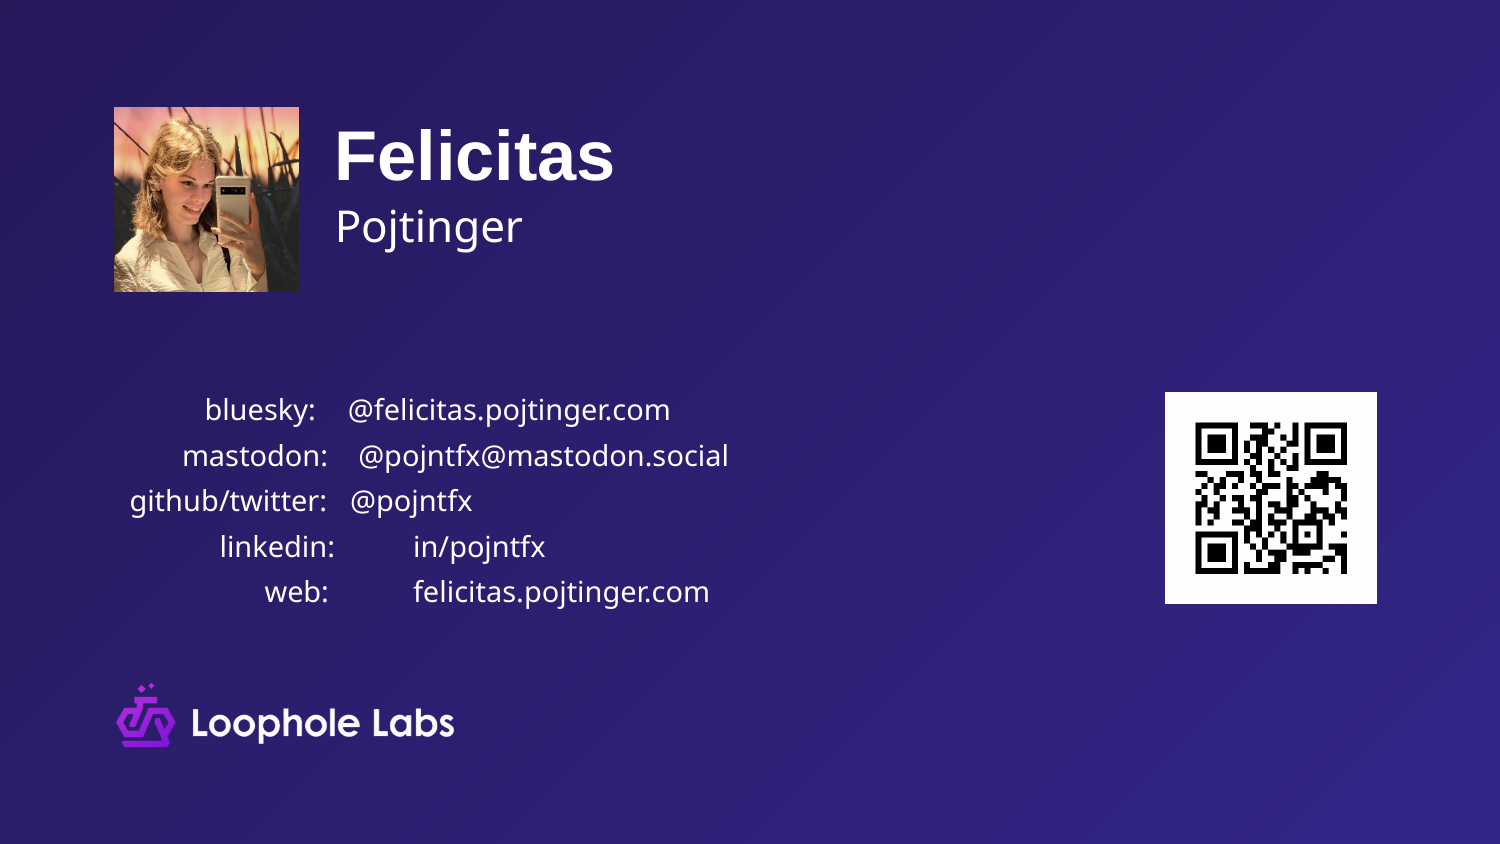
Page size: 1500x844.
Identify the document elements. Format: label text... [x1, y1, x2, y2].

picture [1165, 392, 1377, 604]
title Felicitas Pojtinger [319, 102, 662, 273]
picture [96, 661, 465, 773]
list bluesky: @felicitas.pojtinger.com mastodon: @pojntfx@mastodon.social github/twitter: @pojntfx linkedin: in/pojntfx web: felicitas.pojtinger.com [114, 368, 845, 627]
picture [114, 107, 299, 292]
